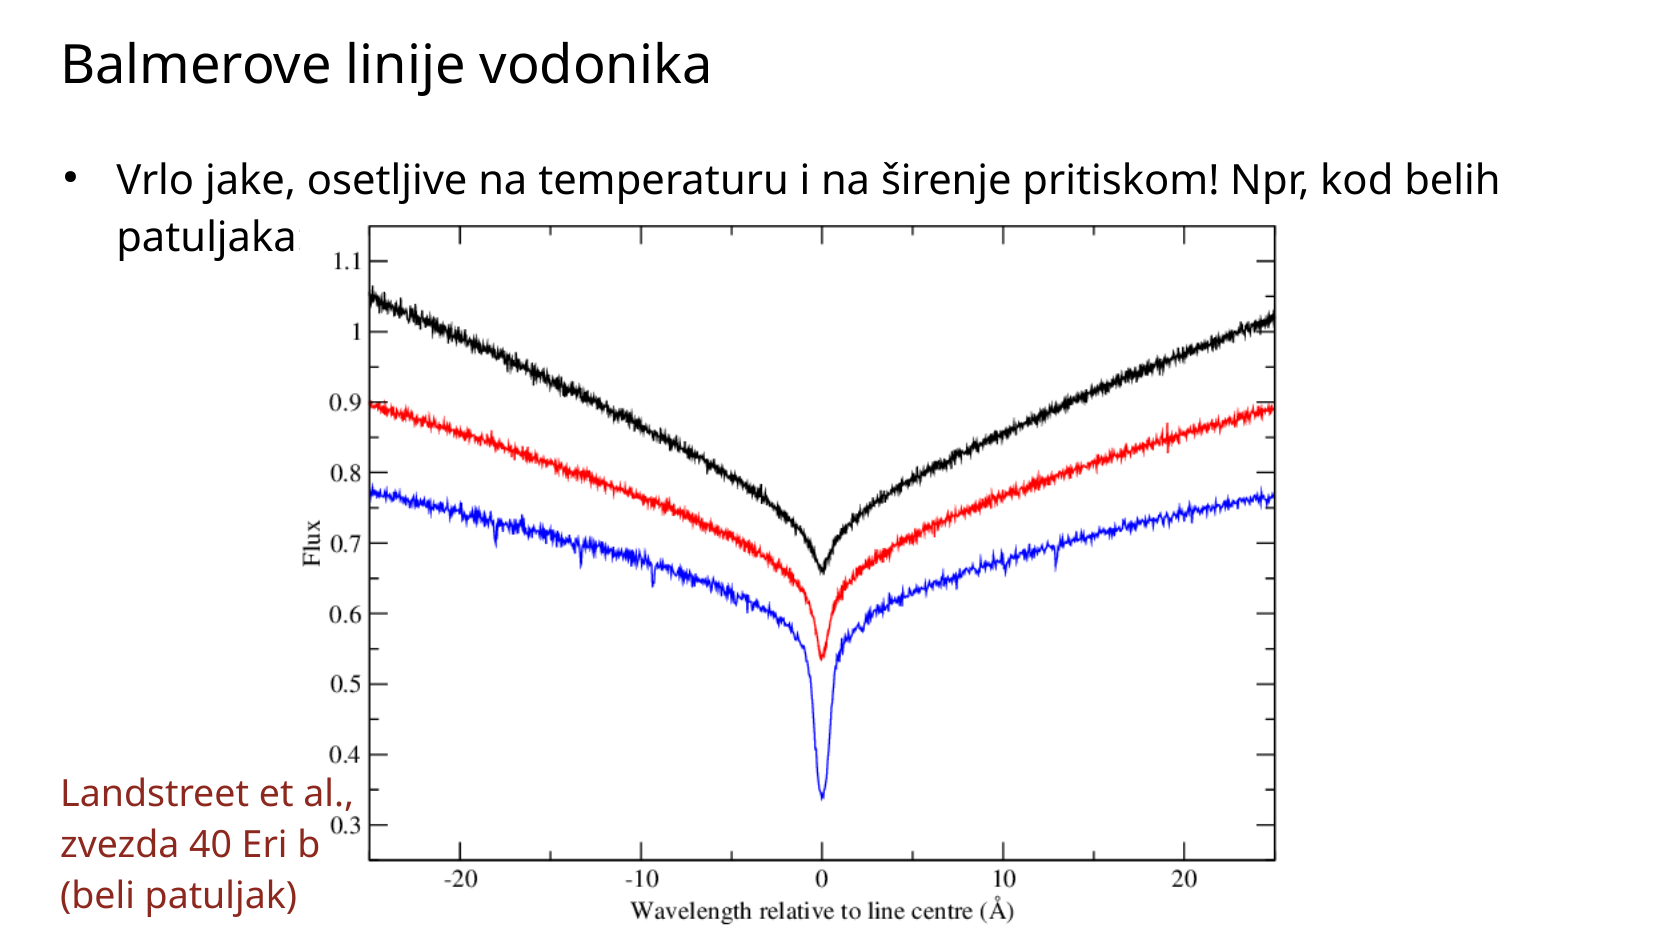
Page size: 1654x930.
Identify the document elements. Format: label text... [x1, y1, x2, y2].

text_box Landstreet et al., zvezda 40 Eri b (beli patuljak) [45, 758, 376, 908]
picture [300, 224, 1278, 927]
list Vrlo jake, osetljive na temperaturu i na širenje pritiskom! Npr, kod belih patuljaka: [45, 149, 1635, 880]
title Balmerove linije vodonika [59, 13, 1648, 113]
